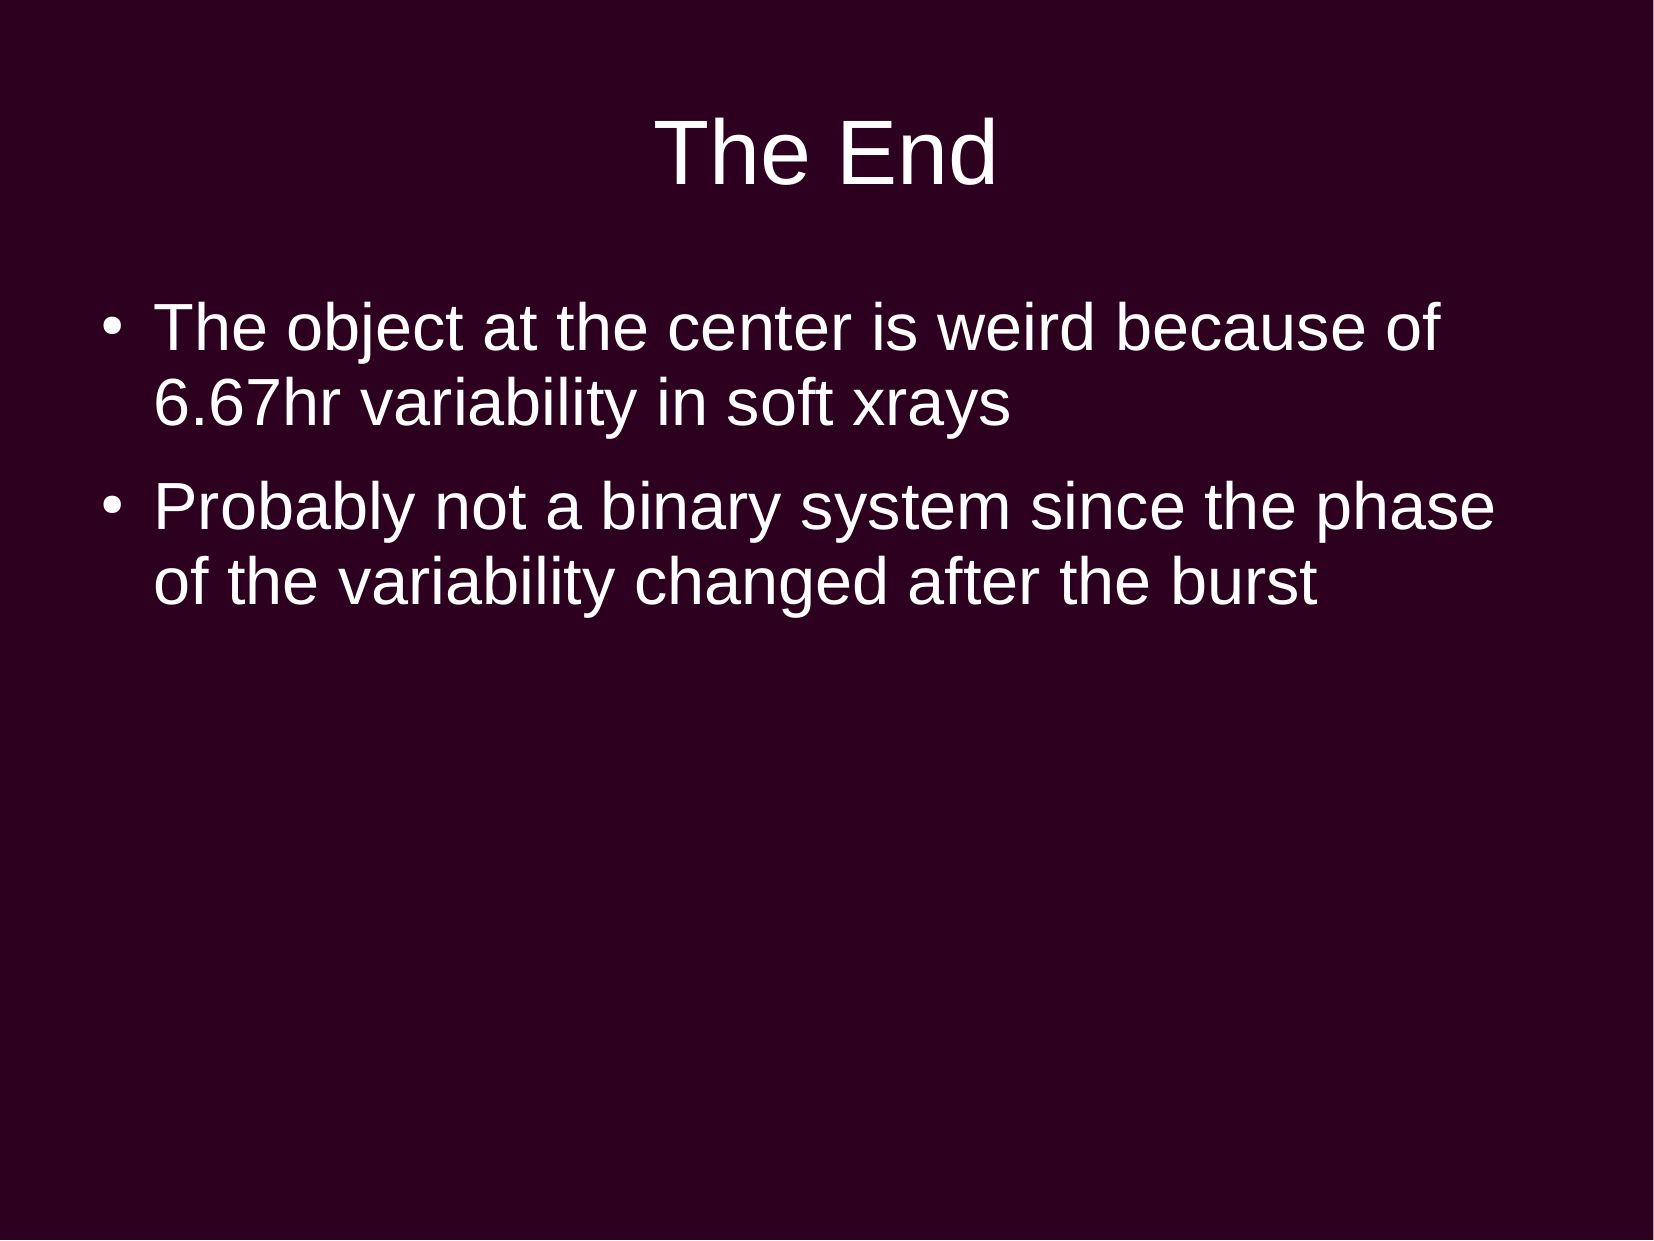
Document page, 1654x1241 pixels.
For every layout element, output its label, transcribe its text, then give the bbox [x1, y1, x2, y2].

list The object at the center is weird because of 6.67hr variability in soft xrays Probably not a binary system since the phase of the variability changed after the burst [82, 290, 1571, 1010]
title The End [82, 49, 1571, 257]
